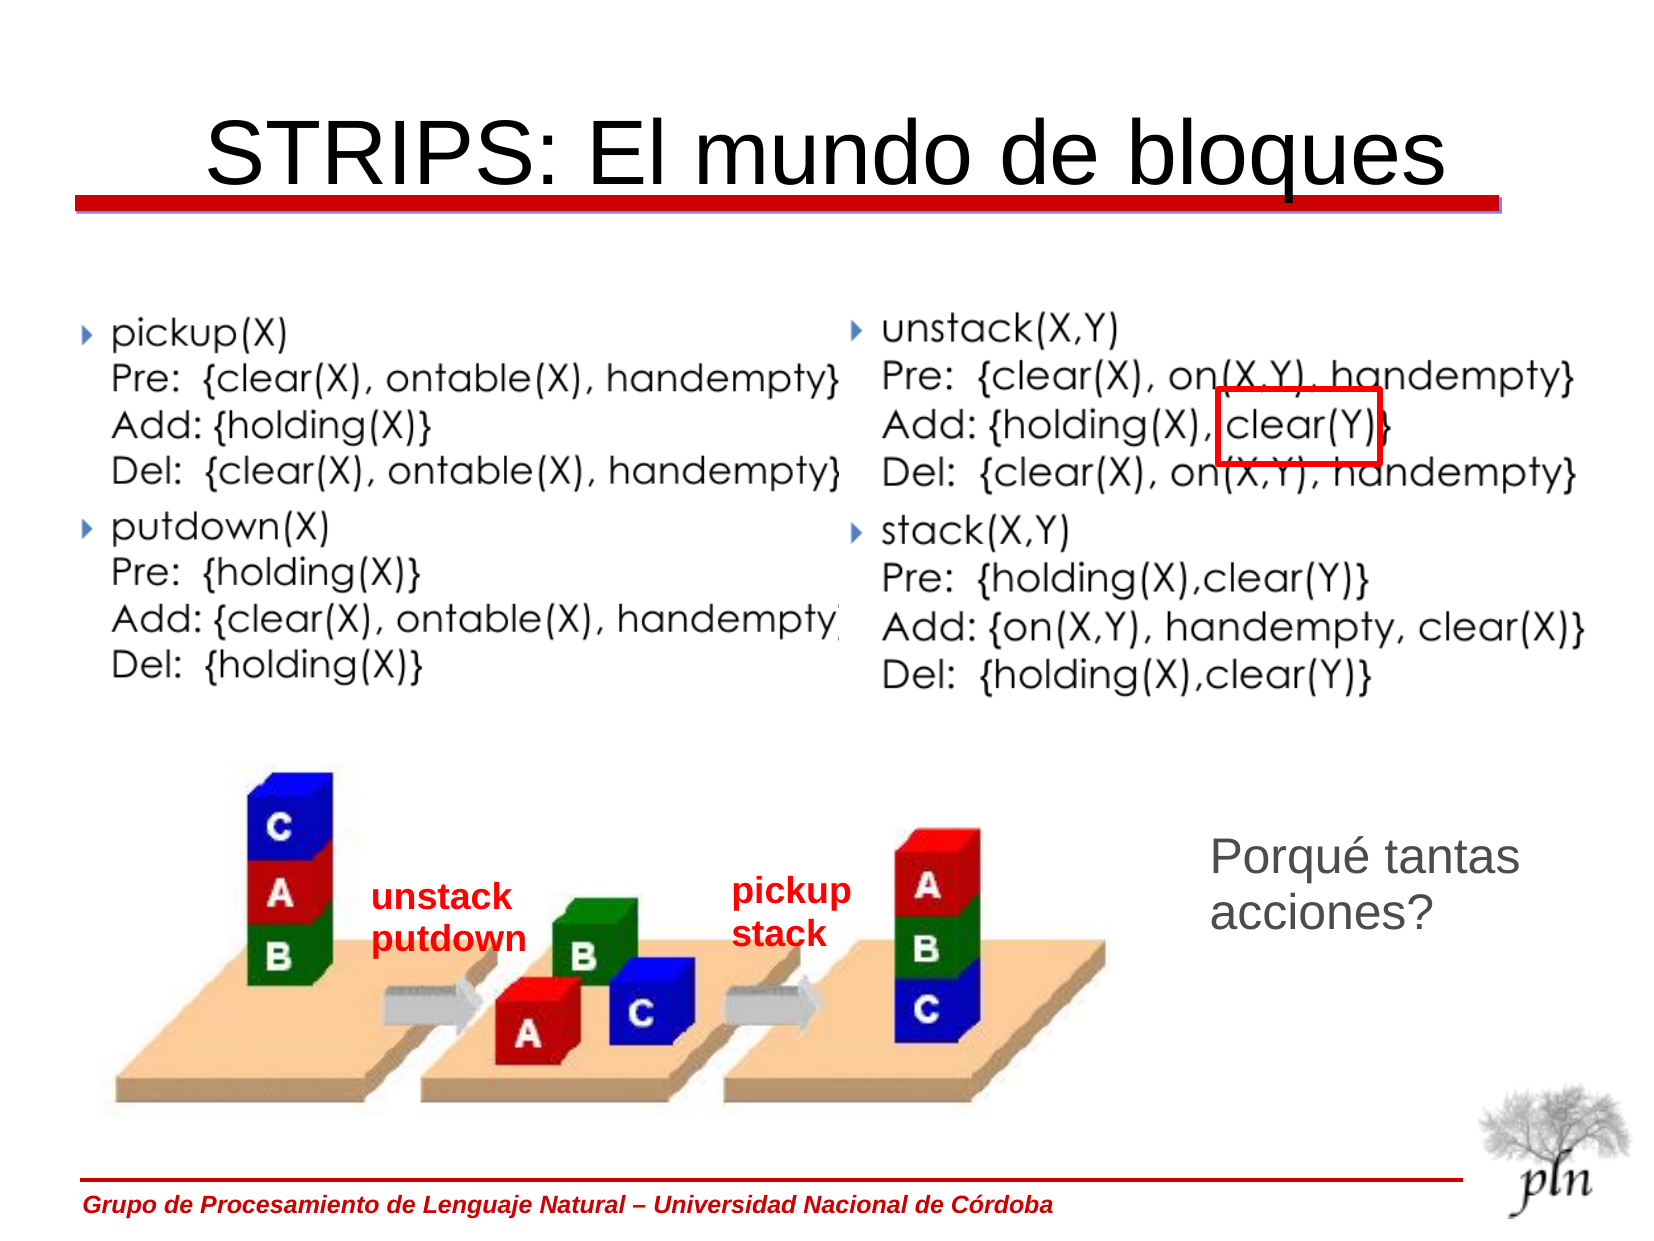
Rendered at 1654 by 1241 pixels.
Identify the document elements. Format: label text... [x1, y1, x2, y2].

text_box pickup stack [716, 862, 910, 962]
text_box Porqué tantas acciones? [1194, 821, 1576, 1051]
picture [1477, 1083, 1635, 1219]
picture [79, 749, 1128, 1126]
picture [69, 304, 1605, 712]
title STRIPS: El mundo de bloques [82, 56, 1571, 250]
text_box unstack putdown [356, 868, 550, 968]
